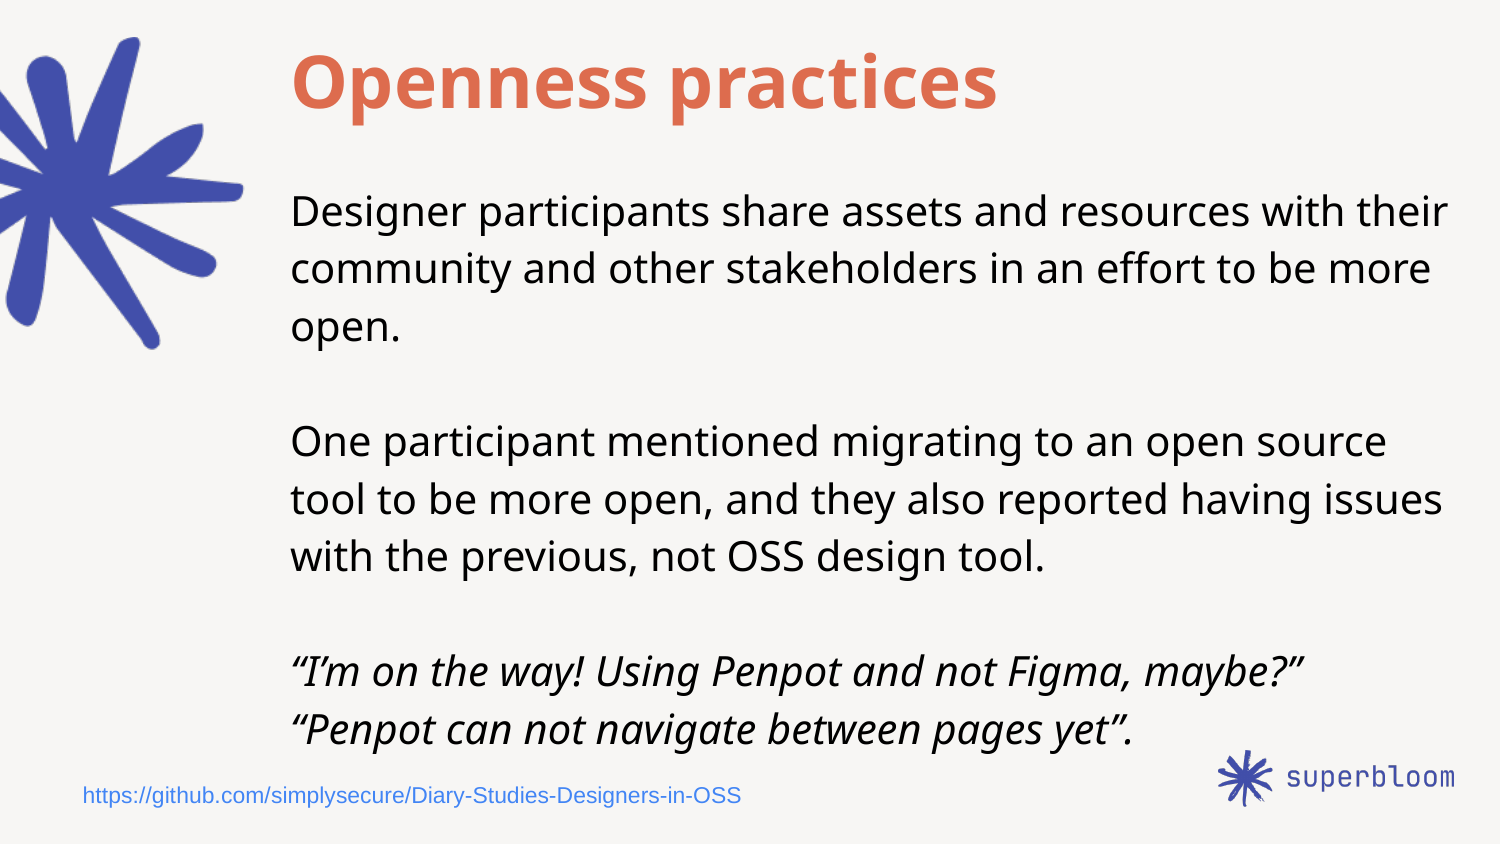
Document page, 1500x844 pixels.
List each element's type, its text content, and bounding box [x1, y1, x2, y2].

text_box Openness practices [275, 20, 1128, 139]
text_box https://github.com/simplysecure/Diary-Studies-Designers-in-OSS [67, 765, 786, 824]
picture [1218, 750, 1454, 807]
text_box Designer participants share assets and resources with their community and other stakeholders in an effort to be more open. One participant mentioned migrating to an open source tool to be more open, and they also reported having issues with the previous, not OSS design tool. “I’m on the way! Using Penpot and not Figma, maybe?” “Penpot can not navigate between pages yet”. [274, 162, 1474, 768]
picture [0, 37, 260, 378]
